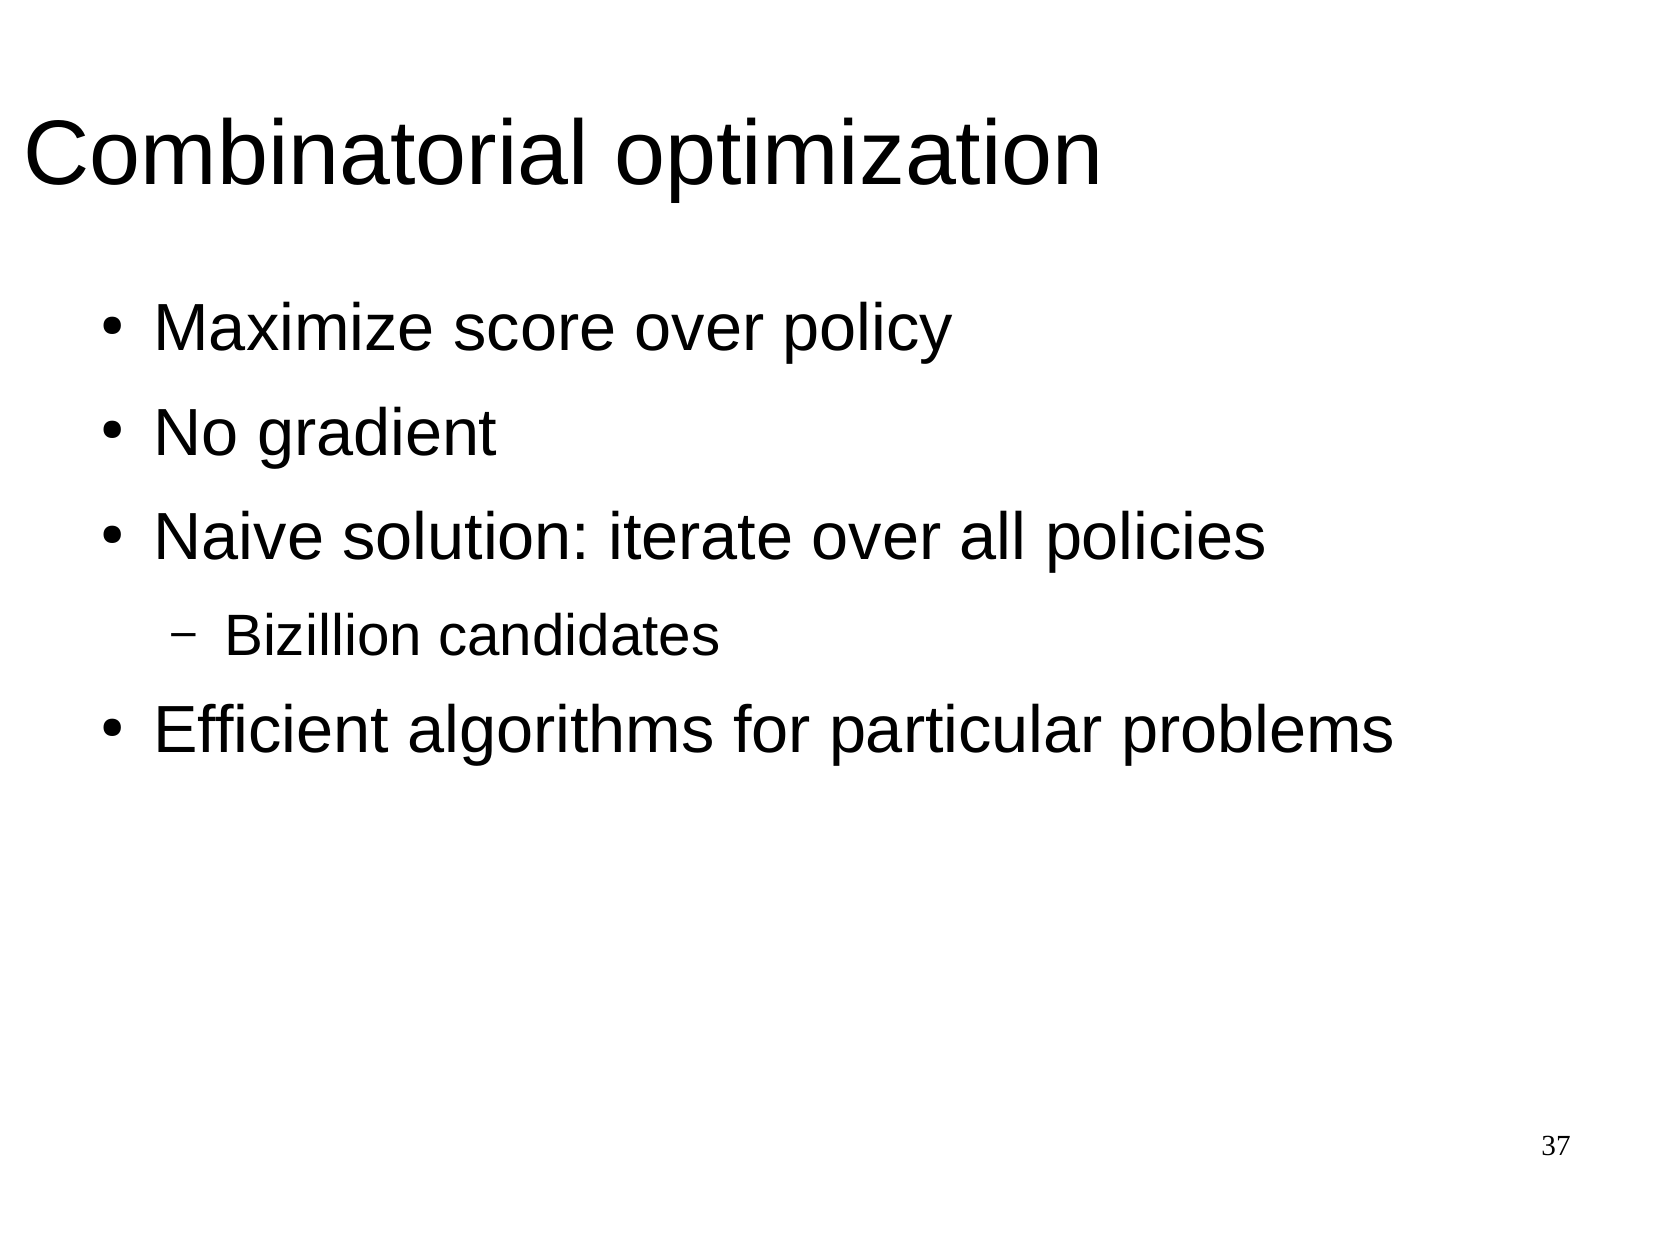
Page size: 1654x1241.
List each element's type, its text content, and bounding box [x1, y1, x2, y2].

title Combinatorial optimization [23, 49, 1512, 257]
list Maximize score over policy No gradient Naive solution: iterate over all policies Bizillion candidates Efficient algorithms for particular problems [82, 290, 1571, 1010]
